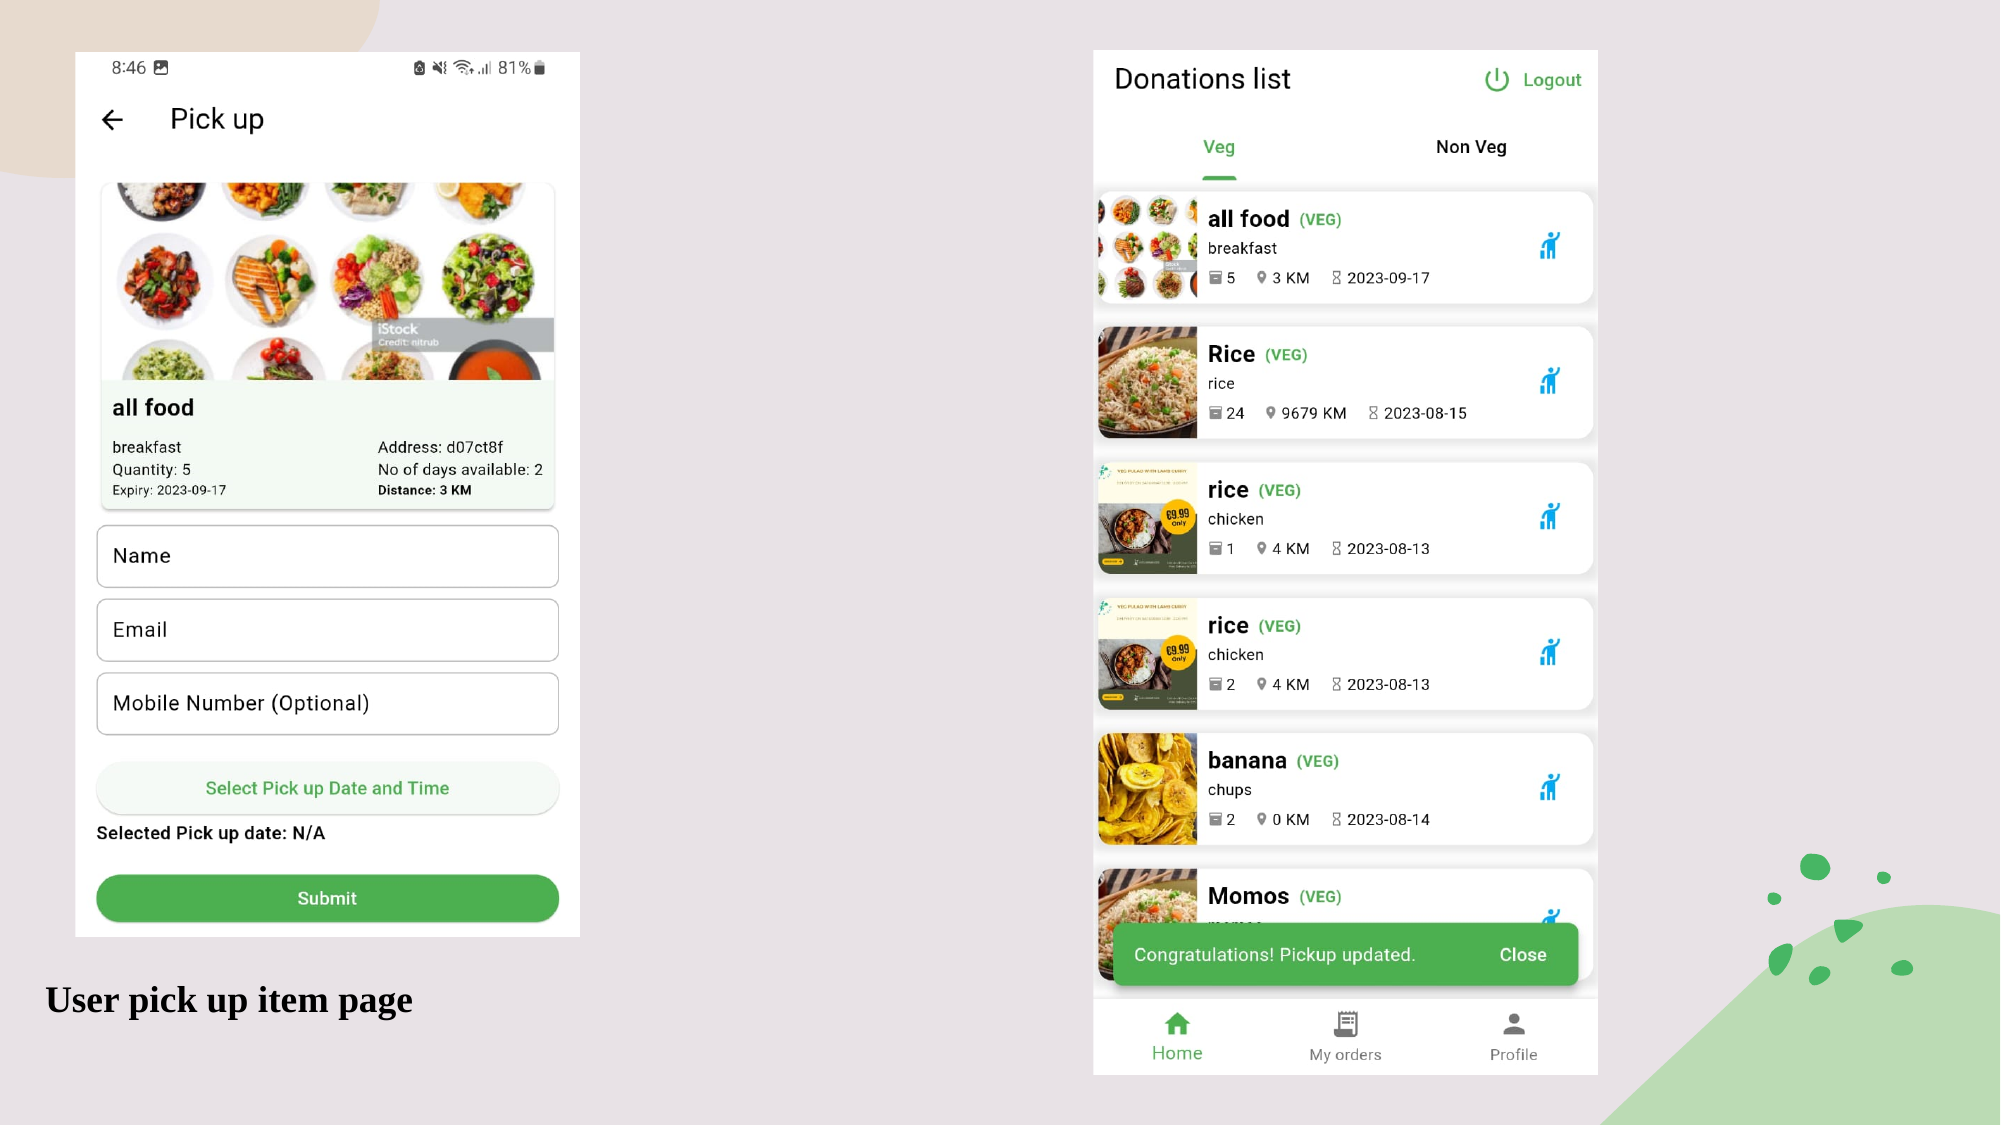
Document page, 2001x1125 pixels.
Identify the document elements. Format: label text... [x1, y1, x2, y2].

text_box User pick up item page [30, 967, 646, 1029]
picture [75, 52, 582, 937]
picture [1093, 50, 1615, 1075]
